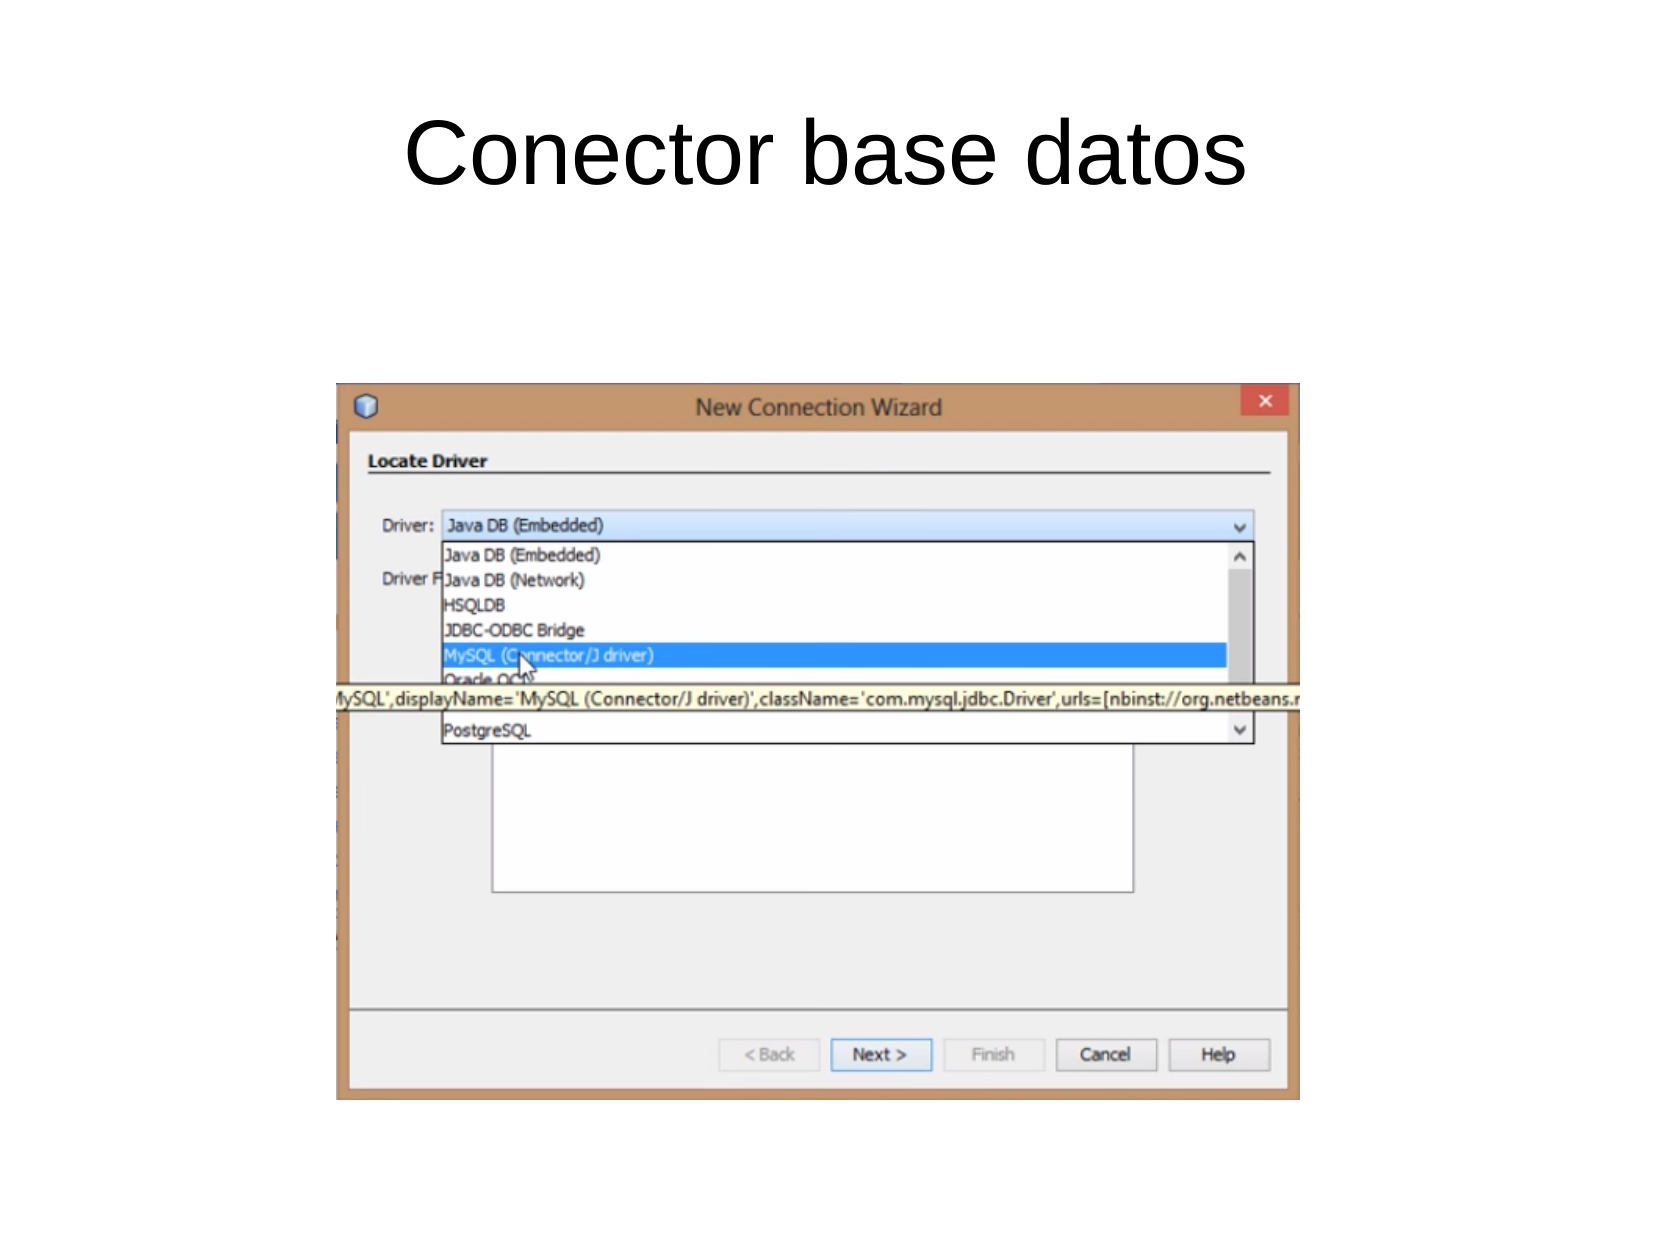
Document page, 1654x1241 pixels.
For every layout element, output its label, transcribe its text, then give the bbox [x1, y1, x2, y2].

picture [336, 383, 1300, 1100]
title Conector base datos [82, 49, 1571, 257]
